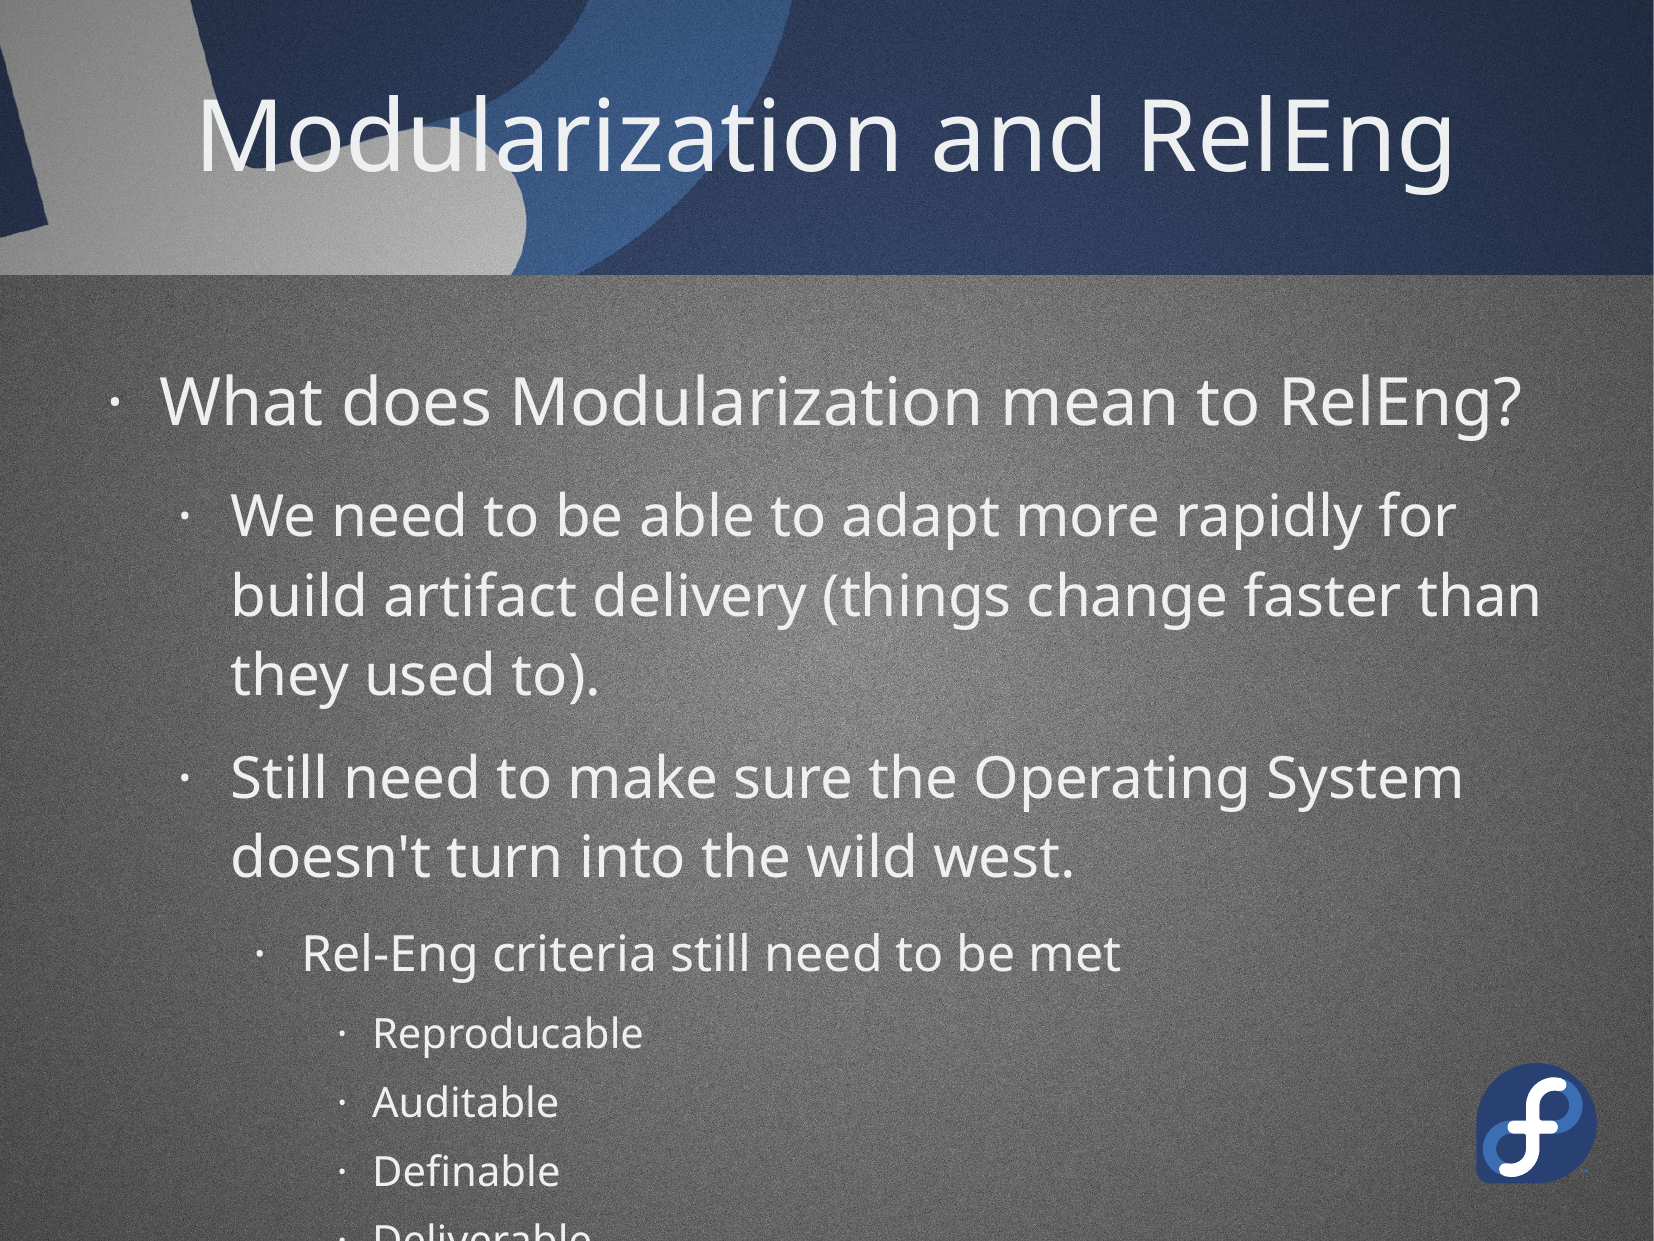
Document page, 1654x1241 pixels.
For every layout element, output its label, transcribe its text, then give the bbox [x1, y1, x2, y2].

picture [408, 1235, 419, 1241]
picture [433, 1231, 536, 1241]
picture [474, 1235, 485, 1241]
list What does Modularization mean to RelEng? We need to be able to adapt more rapidly for build artifact delivery (things change faster than they used to). Still need to make sure the Operating System doesn't turn into the wild west. Rel-Eng criteria still need to be met Reproducable Auditable Definable Deliverable [88, 354, 1565, 1231]
picture [574, 1235, 585, 1241]
title Modularization and RelEng [88, 29, 1565, 237]
picture [398, 1231, 430, 1241]
picture [0, 0, 1654, 1241]
picture [539, 1235, 551, 1241]
picture [380, 1231, 396, 1241]
picture [539, 1231, 561, 1241]
